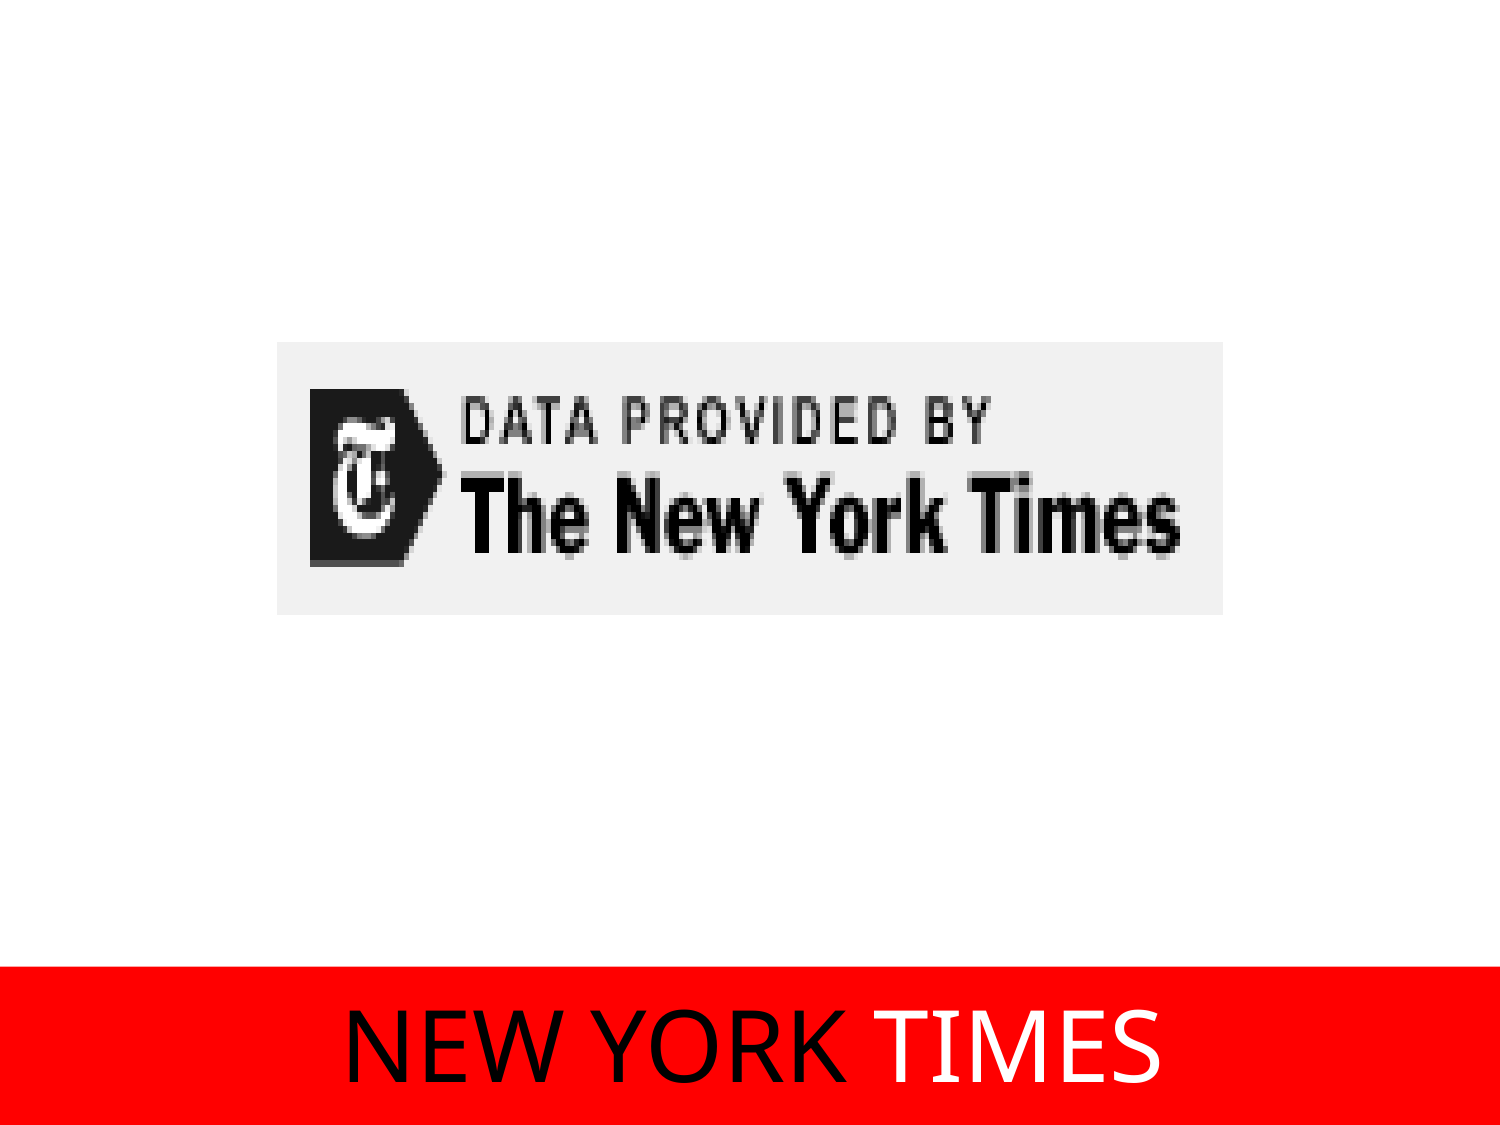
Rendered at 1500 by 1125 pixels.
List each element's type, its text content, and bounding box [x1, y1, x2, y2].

list NEW YORK TIMES [28, 974, 1478, 1111]
picture [277, 342, 1223, 616]
